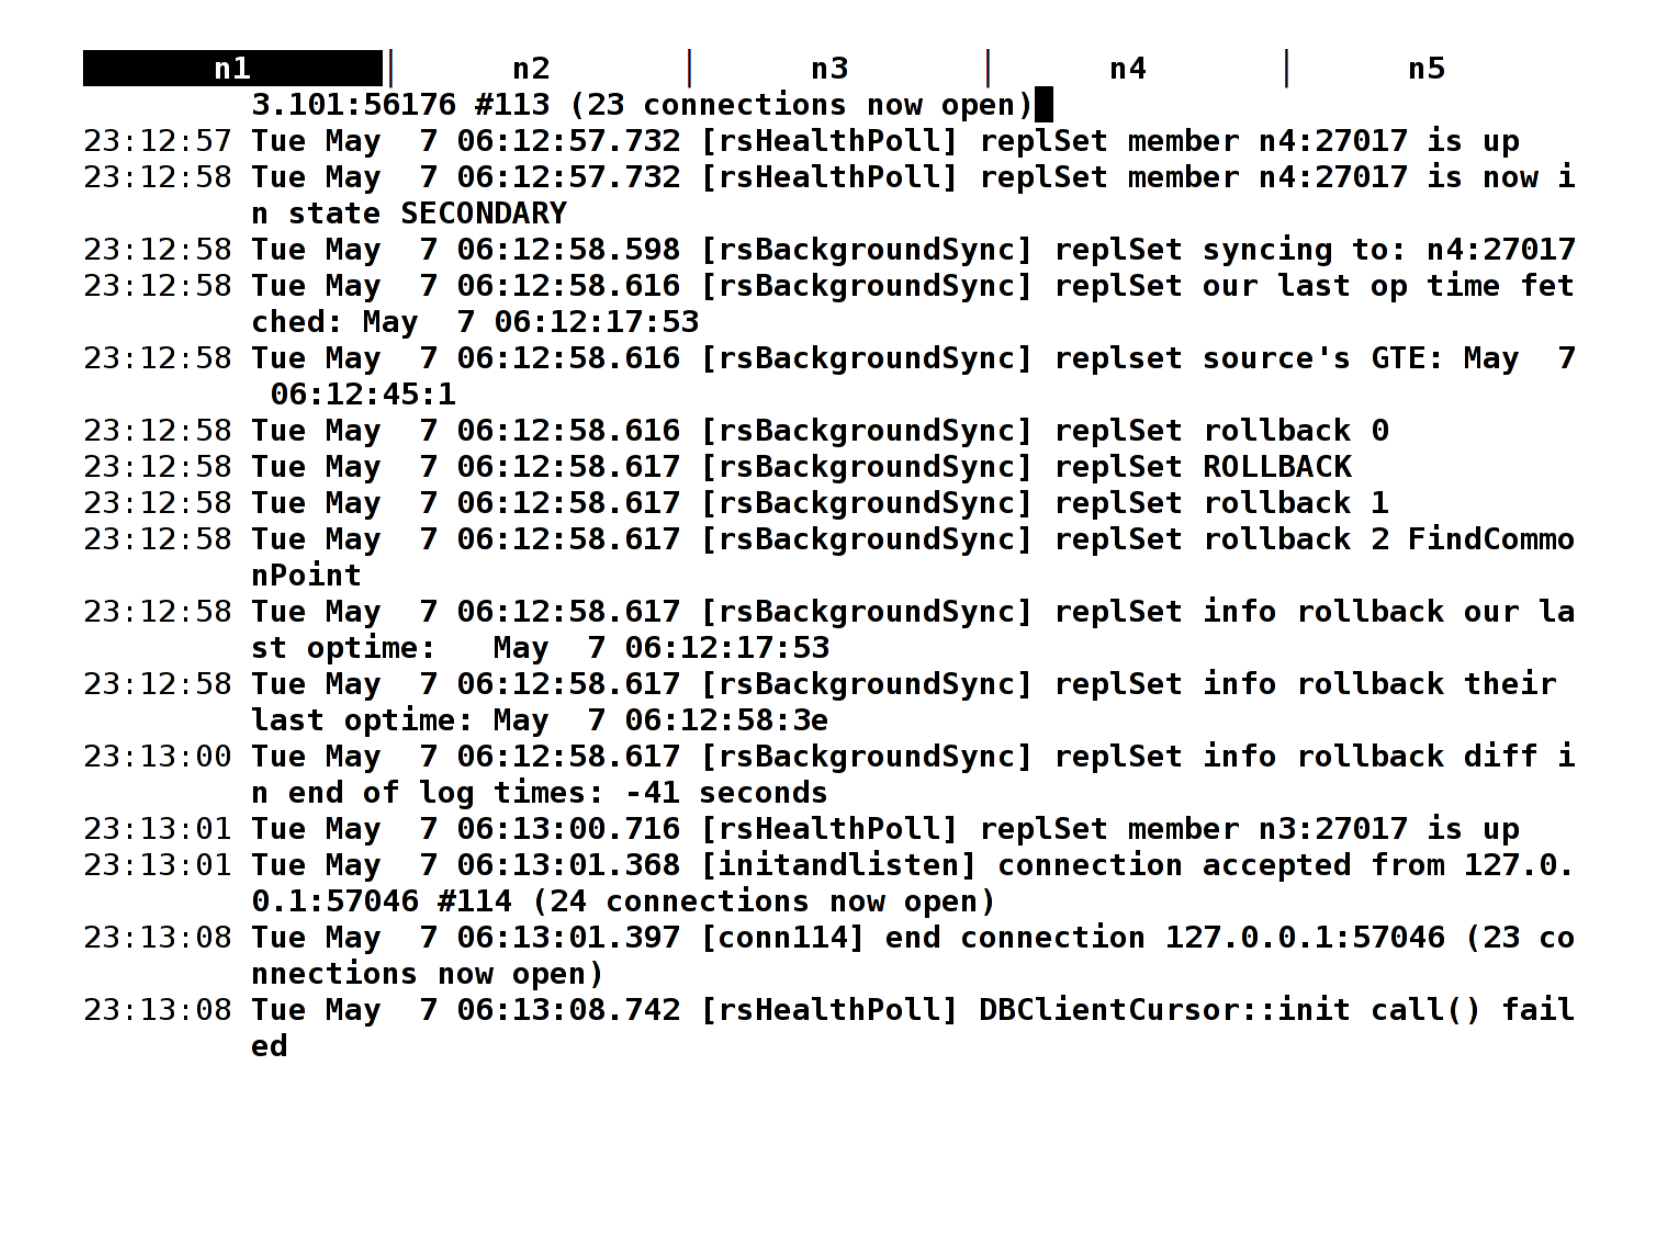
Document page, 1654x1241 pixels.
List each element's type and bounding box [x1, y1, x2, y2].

picture [82, 49, 1577, 1066]
